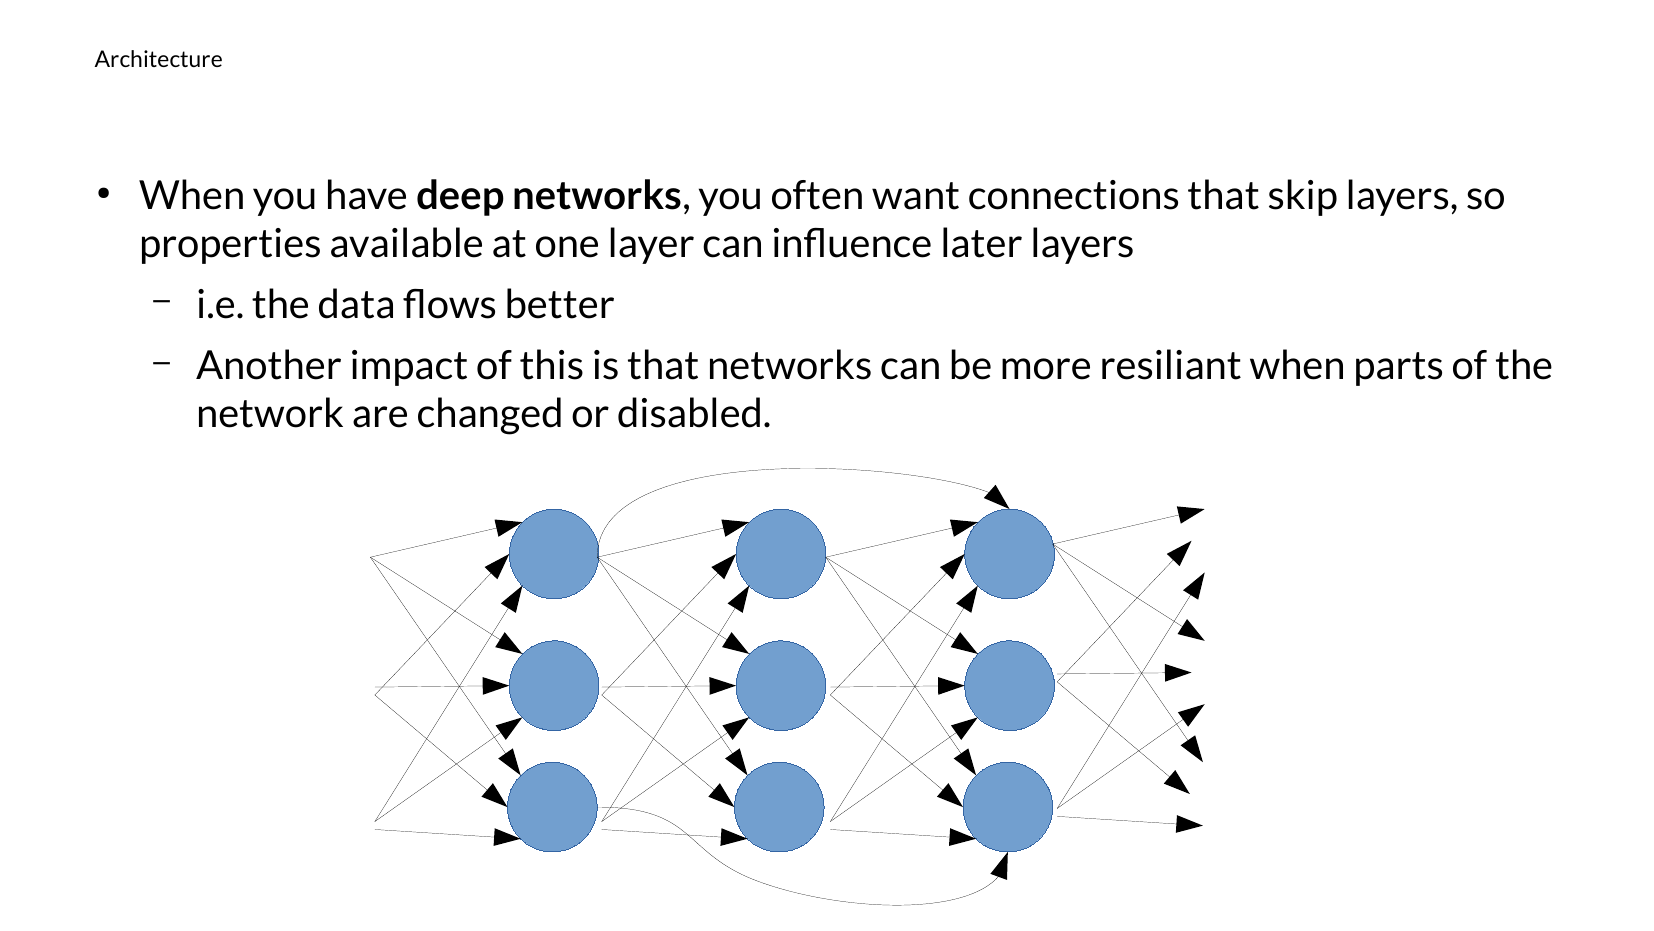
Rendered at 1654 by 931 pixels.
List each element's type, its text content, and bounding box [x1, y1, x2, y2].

text_box [734, 762, 825, 852]
text_box [964, 509, 1055, 599]
text_box [963, 762, 1053, 852]
title Architecture [94, 0, 1583, 119]
text_box [507, 762, 598, 852]
text_box [509, 509, 599, 599]
text_box [736, 640, 826, 731]
list When you have deep networks, you often want connections that skip layers, so properties available at one layer can influence later layers i.e. the data flows better Another impact of this is that networks can be more resiliant when parts of the network are changed or disabled. [82, 169, 1571, 438]
text_box [736, 509, 826, 599]
text_box [964, 640, 1055, 731]
text_box [509, 640, 599, 731]
